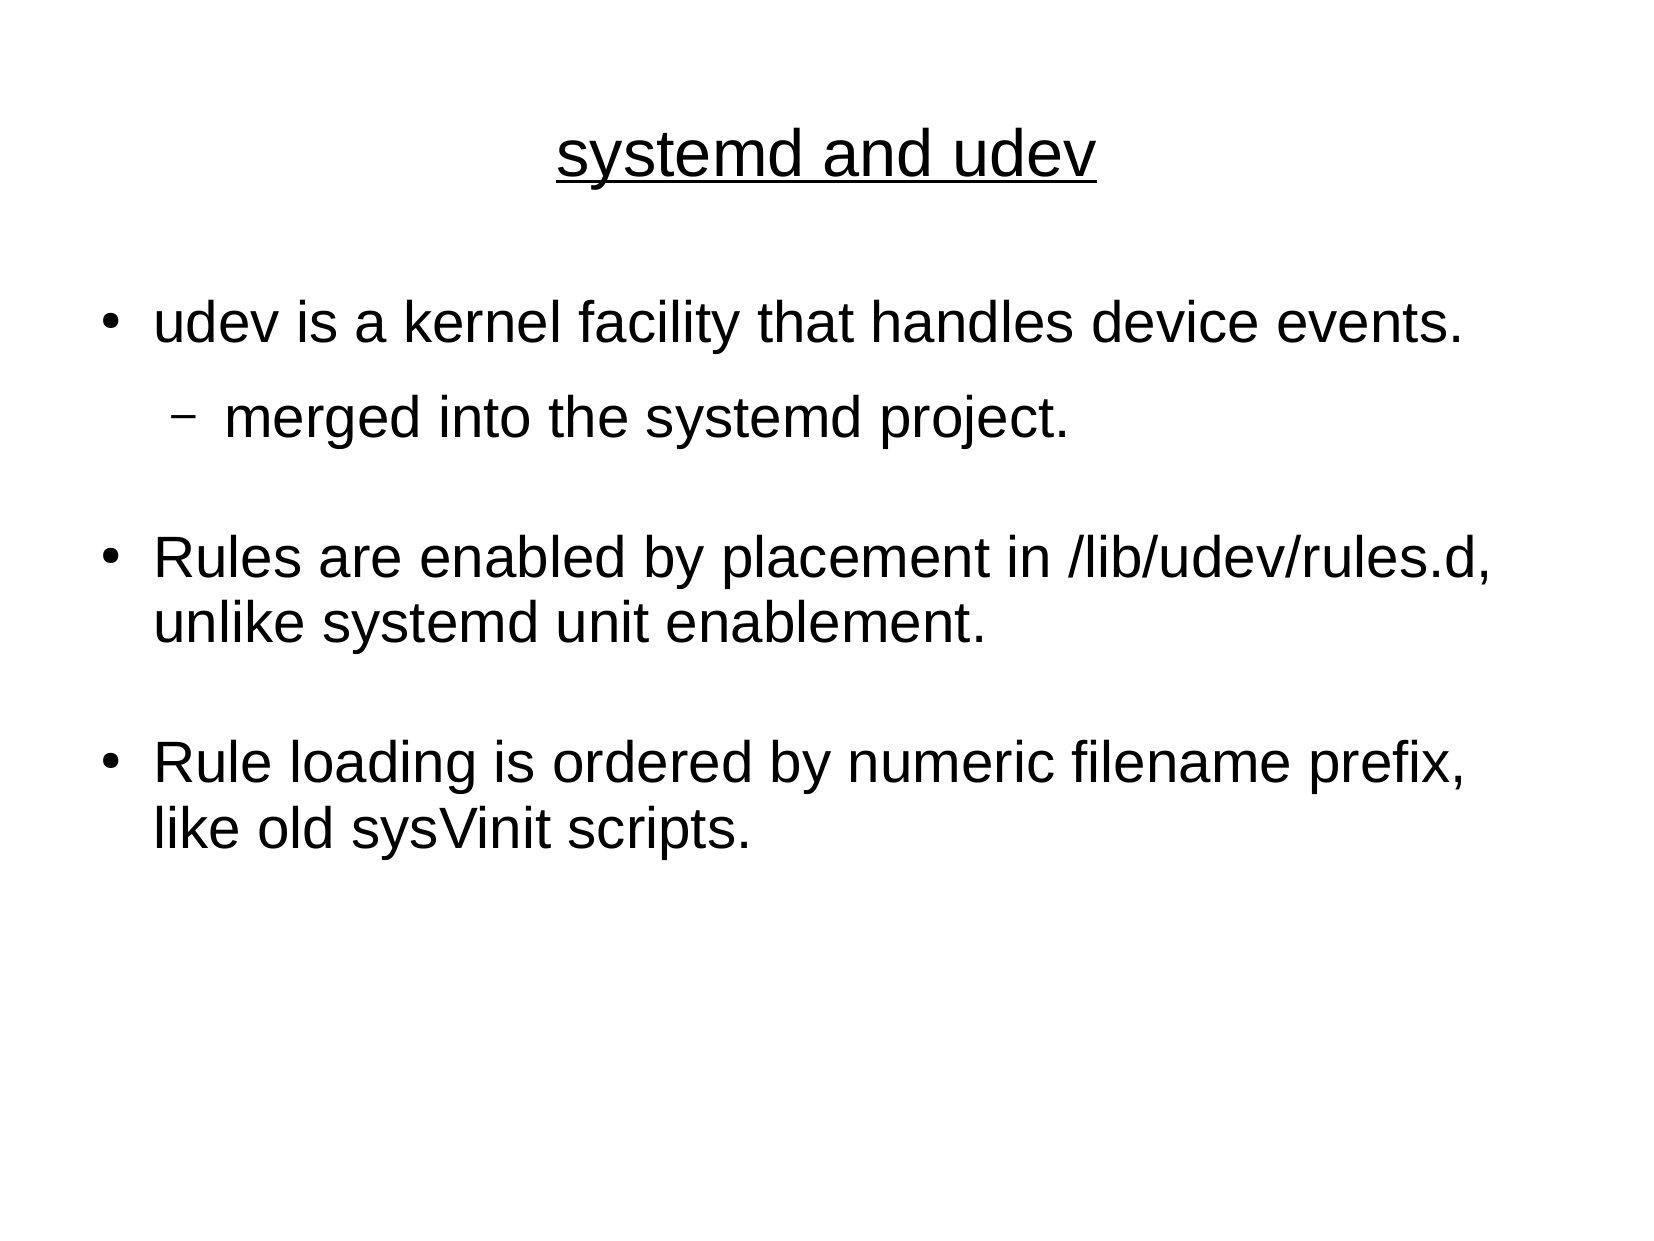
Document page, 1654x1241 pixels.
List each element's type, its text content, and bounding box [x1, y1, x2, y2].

list udev is a kernel facility that handles device events. merged into the systemd project. Rules are enabled by placement in /lib/udev/rules.d, unlike systemd unit enablement. Rule loading is ordered by numeric filename prefix, like old sysVinit scripts. [82, 290, 1561, 1156]
title systemd and udev [82, 49, 1571, 257]
